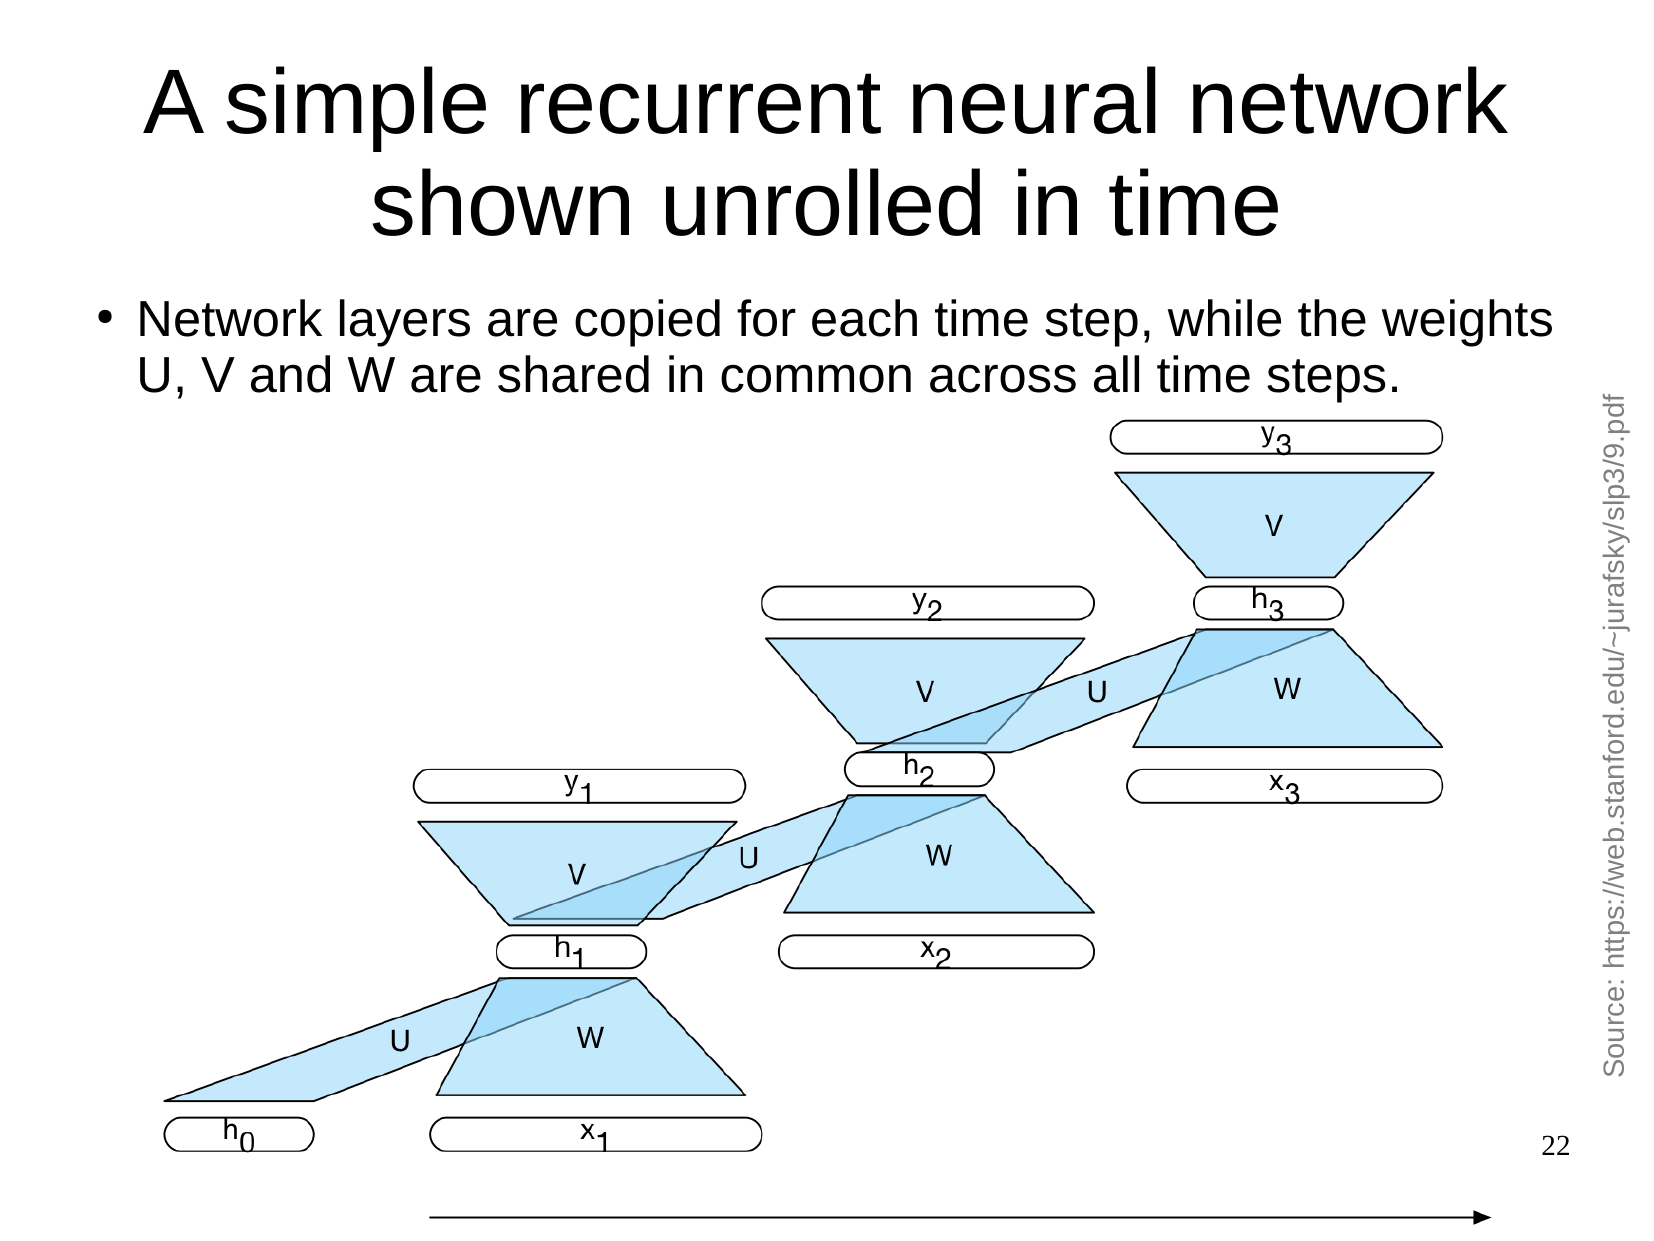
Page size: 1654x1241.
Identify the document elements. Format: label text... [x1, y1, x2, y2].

title A simple recurrent neural network shown unrolled in time [82, 49, 1571, 257]
picture [138, 407, 1498, 1241]
list Network layers are copied for each time step, while the weights U, V and W are shared in common across all time steps. [82, 290, 1571, 421]
text_box Source: https://web.stanford.edu/~jurafsky/slp3/9.pdf [1590, 330, 1647, 1094]
